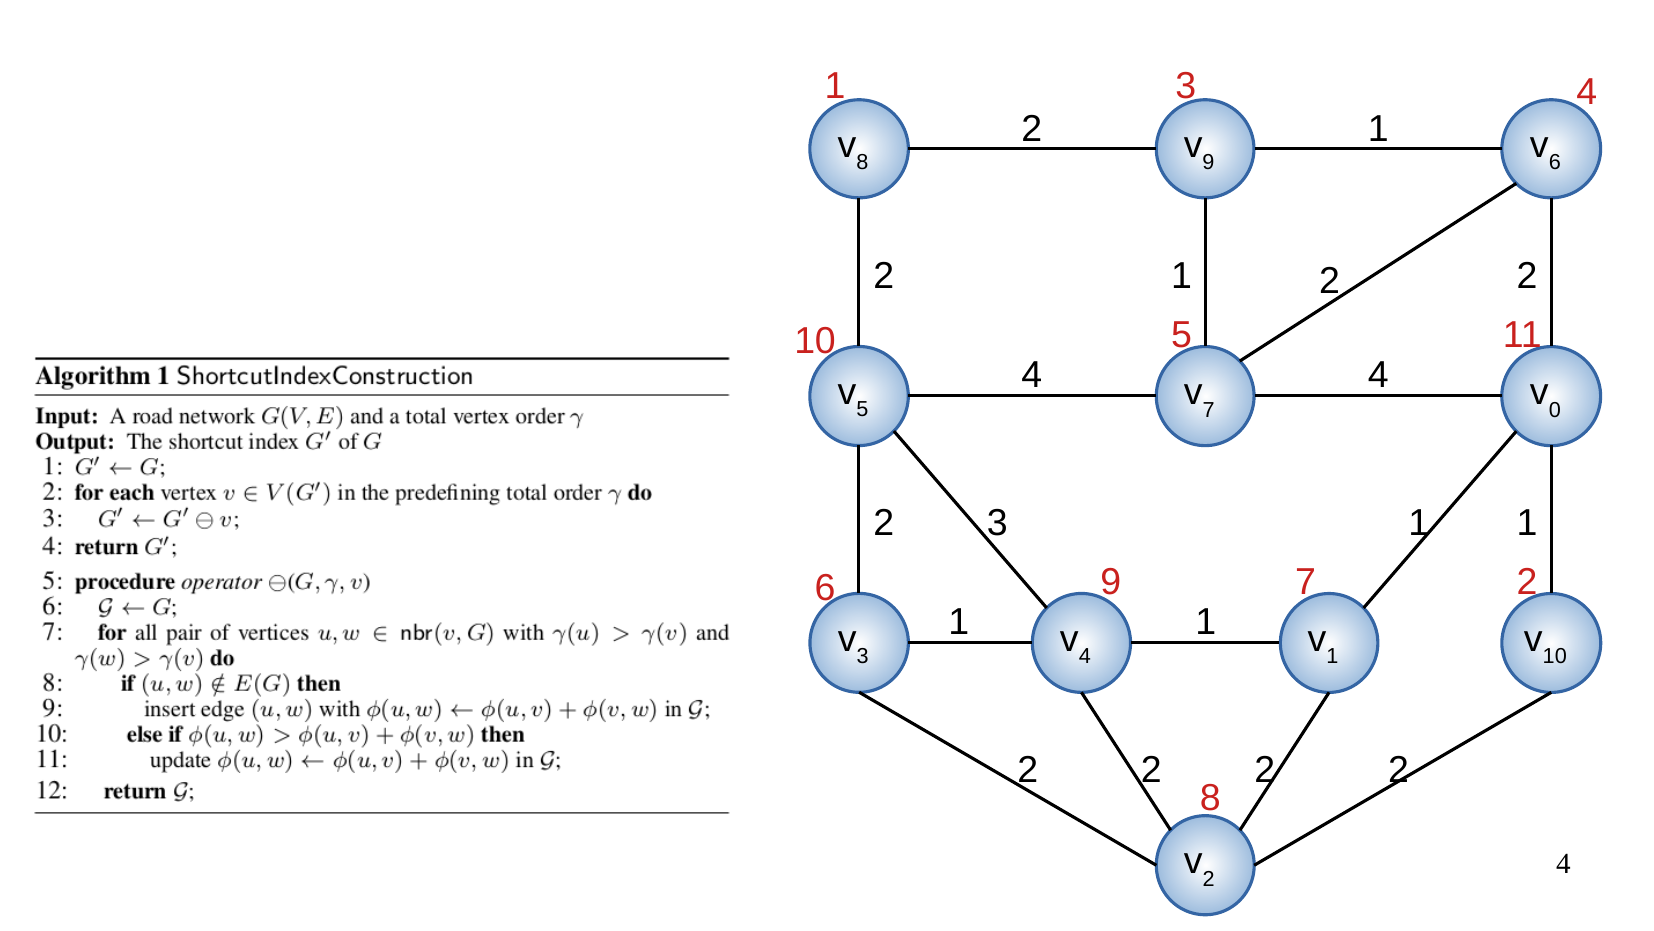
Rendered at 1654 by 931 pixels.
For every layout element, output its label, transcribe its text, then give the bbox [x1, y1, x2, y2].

text_box v0 [1501, 347, 1601, 446]
text_box v6 [1501, 99, 1601, 198]
text_box 1 [1180, 593, 1230, 656]
text_box 1 [1501, 494, 1552, 552]
text_box 2 [858, 494, 909, 557]
text_box 1 [1393, 494, 1443, 557]
text_box 11 [1488, 306, 1562, 363]
text_box 1 [1353, 99, 1404, 161]
text_box v7 [1156, 346, 1255, 446]
text_box 3 [972, 494, 1023, 557]
text_box 2 [1006, 99, 1058, 161]
text_box 2 [1373, 740, 1423, 803]
text_box 8 [1185, 769, 1237, 832]
text_box 2 [1002, 740, 1052, 803]
text_box 4 [1561, 63, 1611, 126]
text_box 2 [1126, 740, 1175, 803]
text_box 2 [1501, 552, 1552, 615]
text_box 2 [1501, 247, 1552, 306]
text_box v1 [1280, 593, 1378, 693]
text_box 1 [809, 57, 859, 120]
text_box 5 [1156, 306, 1206, 368]
text_box 2 [1304, 251, 1354, 314]
text_box 9 [1085, 552, 1137, 615]
text_box 2 [858, 247, 909, 310]
text_box 6 [799, 558, 849, 621]
text_box 10 [779, 312, 865, 369]
text_box v3 [809, 593, 909, 693]
text_box 7 [1280, 552, 1329, 615]
text_box 4 [1006, 346, 1058, 409]
text_box 1 [933, 593, 983, 656]
text_box 4 [1353, 346, 1404, 409]
text_box v9 [1156, 100, 1254, 198]
text_box v5 [809, 346, 909, 446]
text_box v8 [809, 99, 909, 198]
text_box v2 [1156, 820, 1255, 915]
text_box 2 [1239, 740, 1290, 803]
text_box v4 [1032, 593, 1131, 693]
text_box 3 [1160, 57, 1210, 120]
text_box 1 [1156, 247, 1206, 306]
picture [32, 354, 733, 817]
text_box v10 [1501, 593, 1601, 693]
